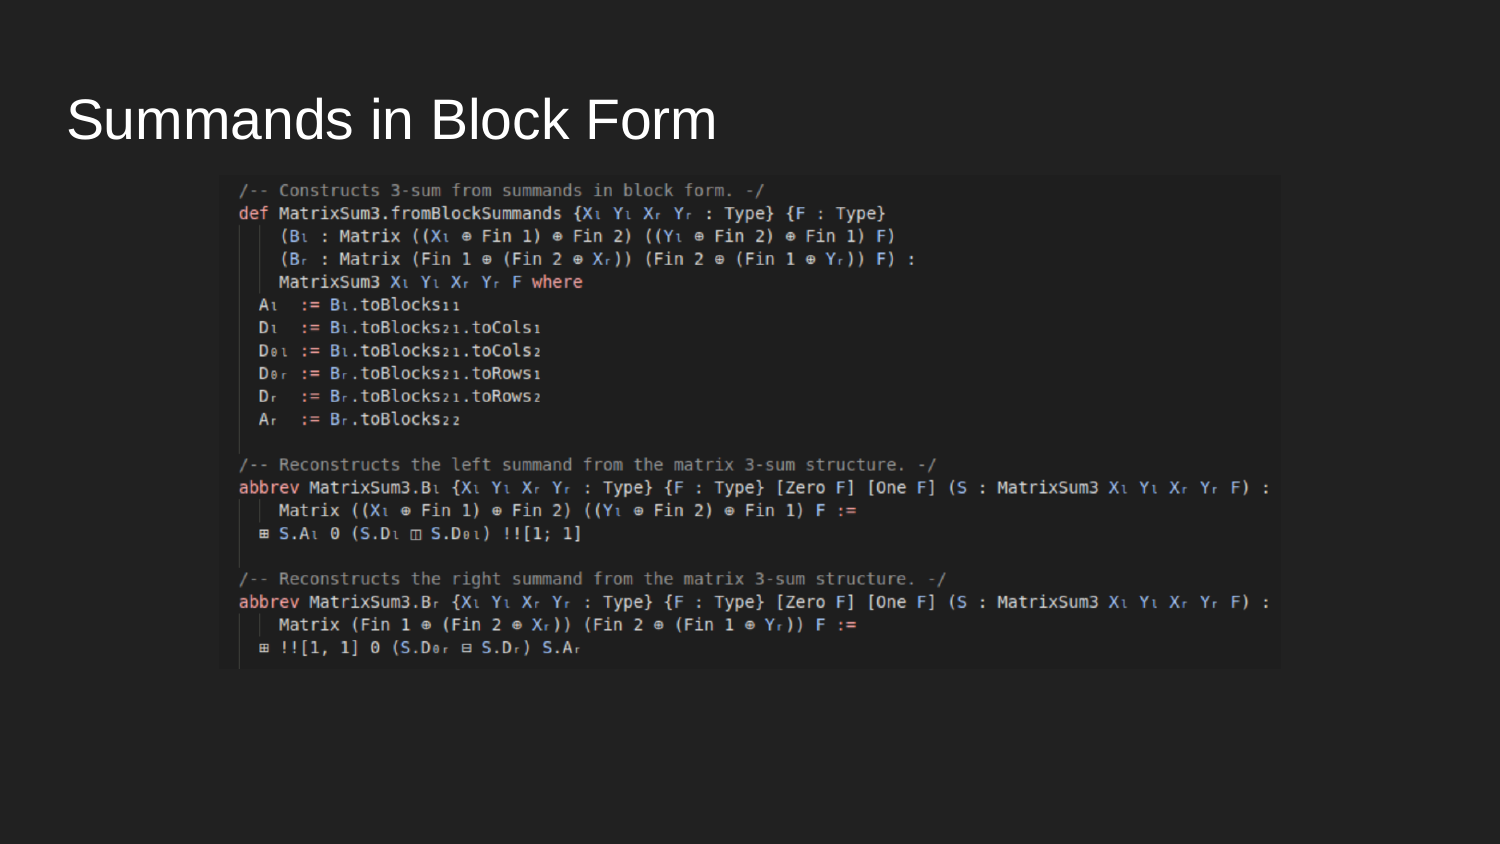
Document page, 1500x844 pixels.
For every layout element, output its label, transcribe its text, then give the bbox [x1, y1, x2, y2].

title Summands in Block Form [51, 72, 1449, 167]
picture [219, 175, 1281, 669]
